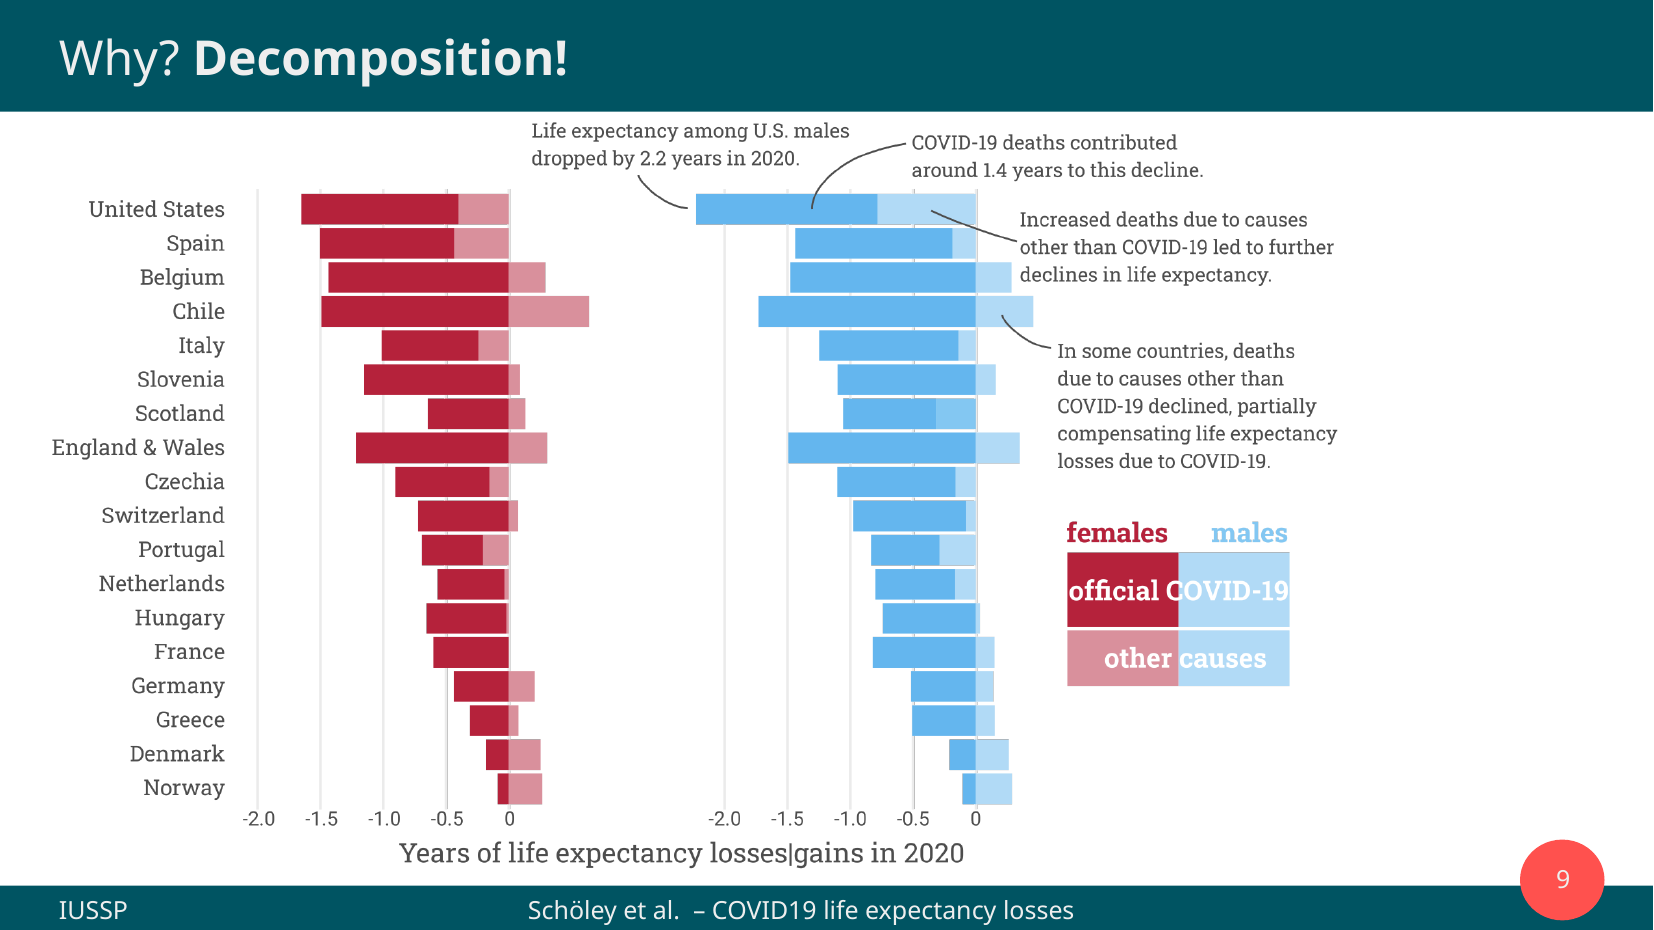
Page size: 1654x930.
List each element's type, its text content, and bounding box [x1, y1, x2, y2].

picture [45, 115, 1344, 875]
title Why? Decomposition! [58, 0, 1594, 117]
